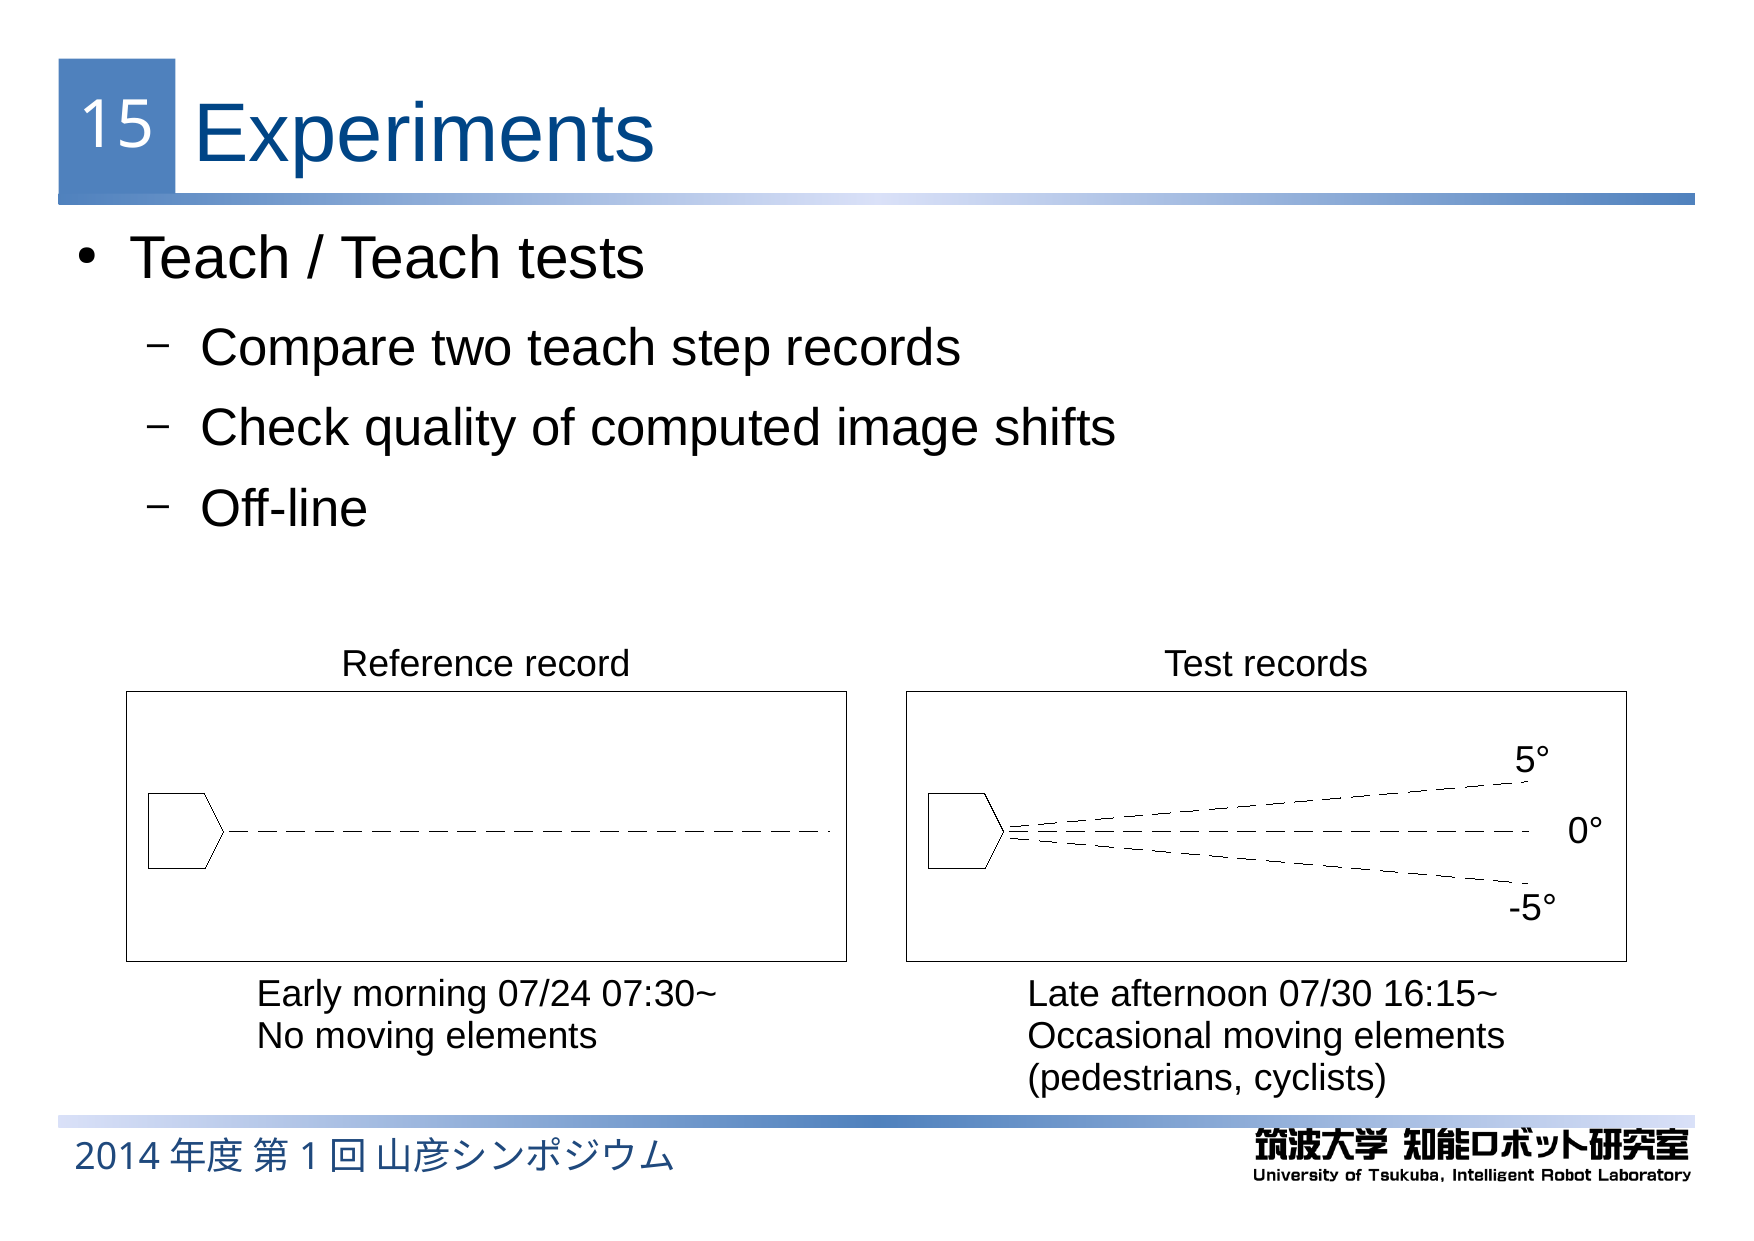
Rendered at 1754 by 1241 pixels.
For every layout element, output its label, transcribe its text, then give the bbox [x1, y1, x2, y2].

text_box Test records [1149, 634, 1383, 692]
text_box -5° [1493, 878, 1572, 936]
text_box Early morning 07/24 07:30~ No moving elements [241, 965, 733, 1065]
picture [1252, 1127, 1691, 1182]
text_box Late afternoon 07/30 16:15~ Occasional moving elements (pedestrians, cyclists) [1012, 965, 1521, 1107]
list Teach / Teach tests Compare two teach step records Check quality of computed image shifts Off-line [58, 223, 1696, 569]
text_box 5° [1500, 731, 1566, 789]
text_box Reference record [326, 634, 646, 692]
text_box 0° [1553, 802, 1619, 859]
title Experiments [193, 61, 1651, 205]
